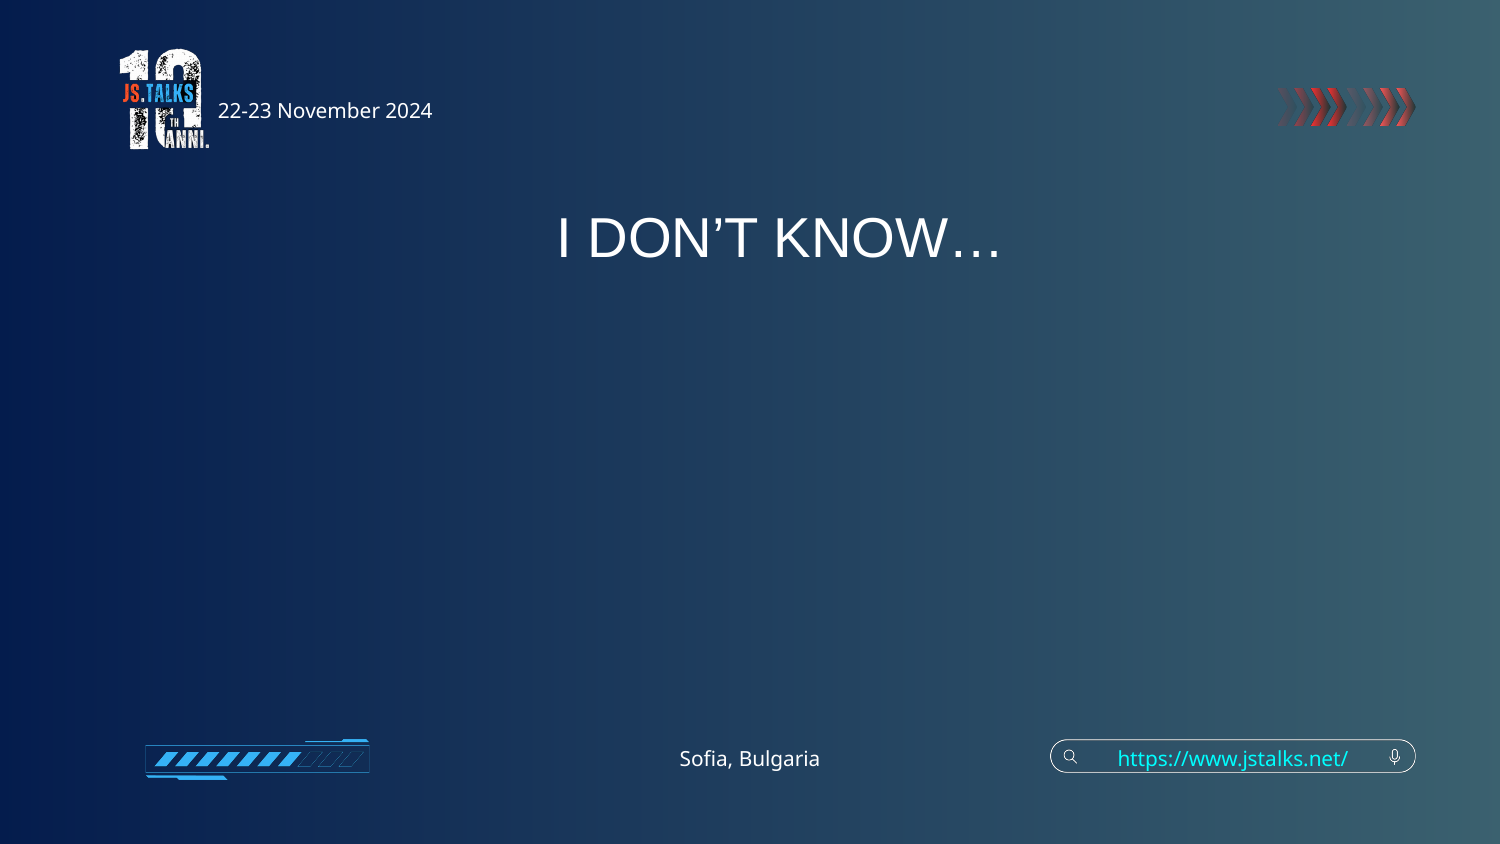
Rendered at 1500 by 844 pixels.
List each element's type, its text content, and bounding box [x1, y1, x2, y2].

text_box [65, 0, 258, 231]
text_box 22-23 November 2024 [217, 95, 507, 123]
text_box Sofia, Bulgaria [654, 744, 846, 772]
text_box [145, 739, 370, 780]
text_box https://www.jstalks.net/ [1103, 744, 1362, 772]
text_box I DON’T KNOW… [328, 183, 1233, 269]
text_box [1050, 739, 1416, 773]
text_box [1277, 88, 1416, 126]
